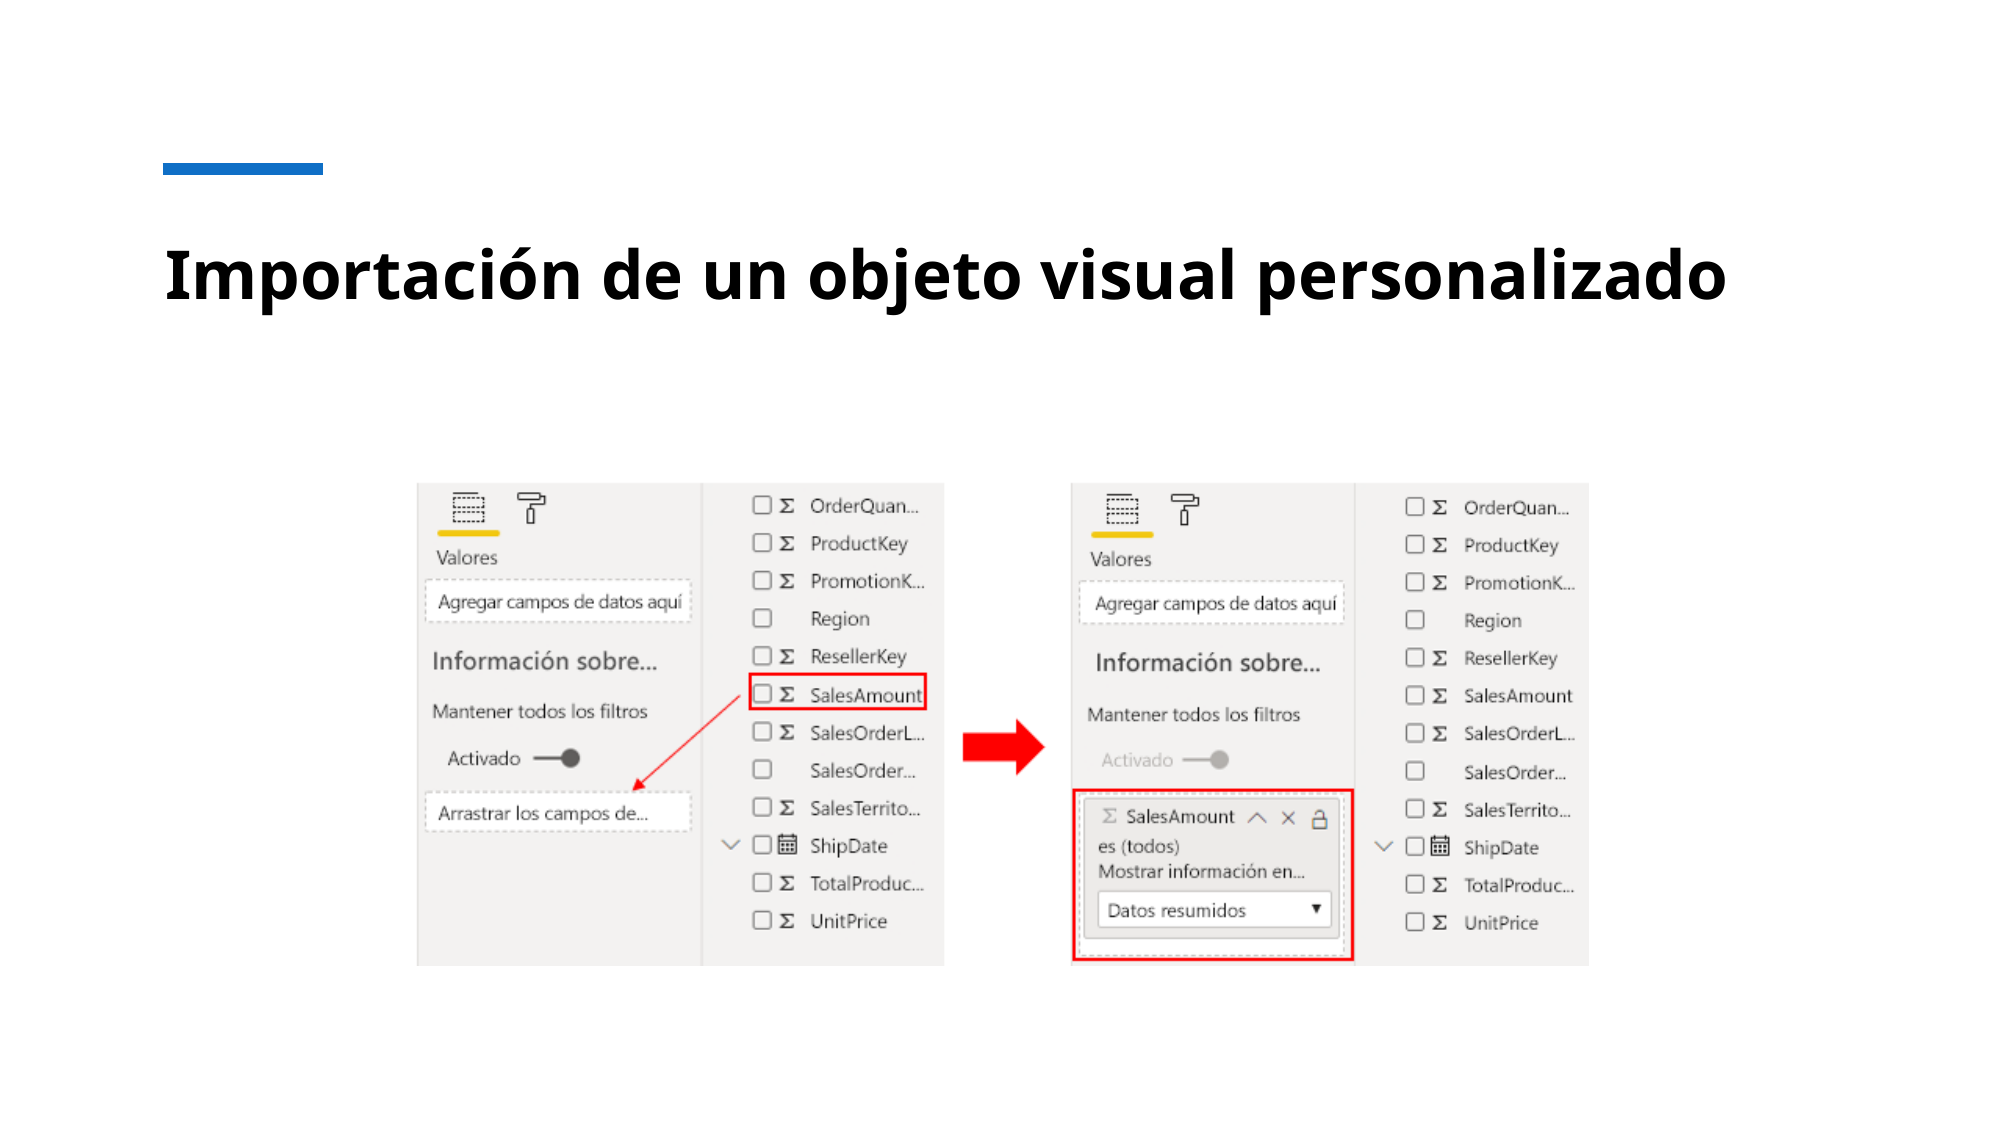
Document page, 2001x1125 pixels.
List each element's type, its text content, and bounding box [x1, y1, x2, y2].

picture [411, 477, 1589, 966]
title Importación de un objeto visual personalizado [150, 224, 1851, 441]
